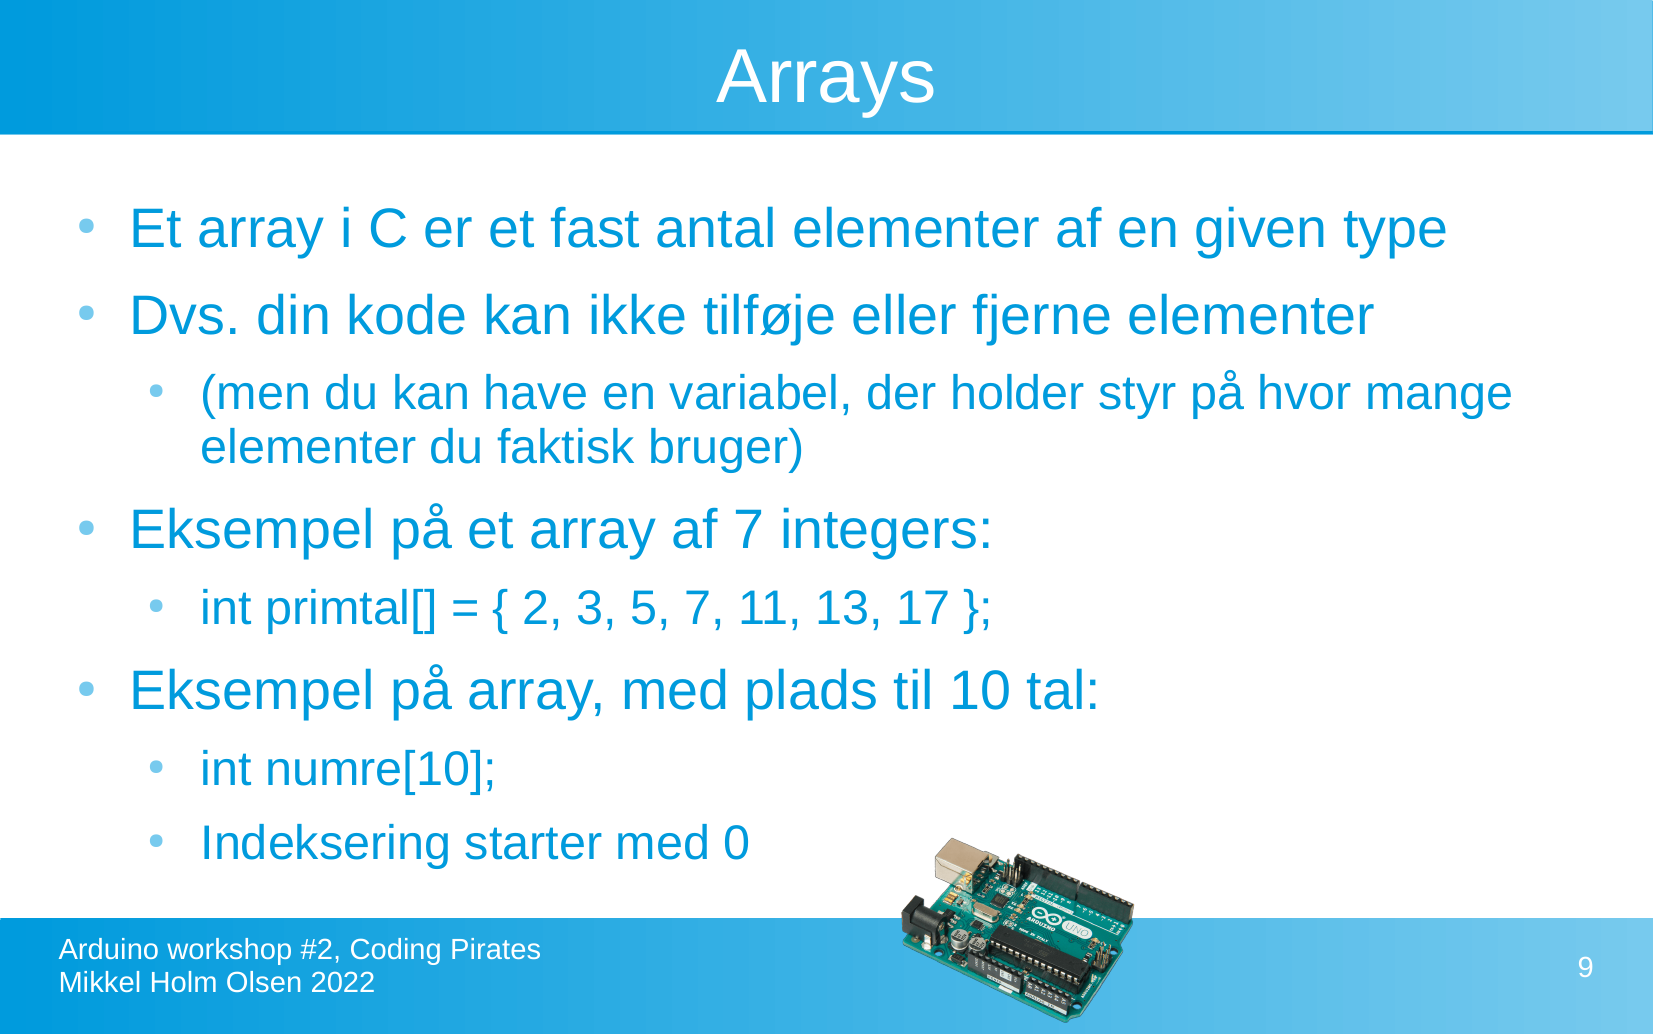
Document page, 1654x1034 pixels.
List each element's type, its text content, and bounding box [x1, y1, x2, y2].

list Et array i C er et fast antal elementer af en given type Dvs. din kode kan ikke tilføje eller fjerne elementer (men du kan have en variabel, der holder styr på hvor mange elementer du faktisk bruger) Eksempel på et array af 7 integers: int primtal[] = { 2, 3, 5, 7, 11, 13, 17 }; Eksempel på array, med plads til 10 tal: int numre[10]; Indeksering starter med 0 [58, 196, 1594, 854]
title Arrays [58, 32, 1594, 120]
picture [900, 854, 1138, 1024]
